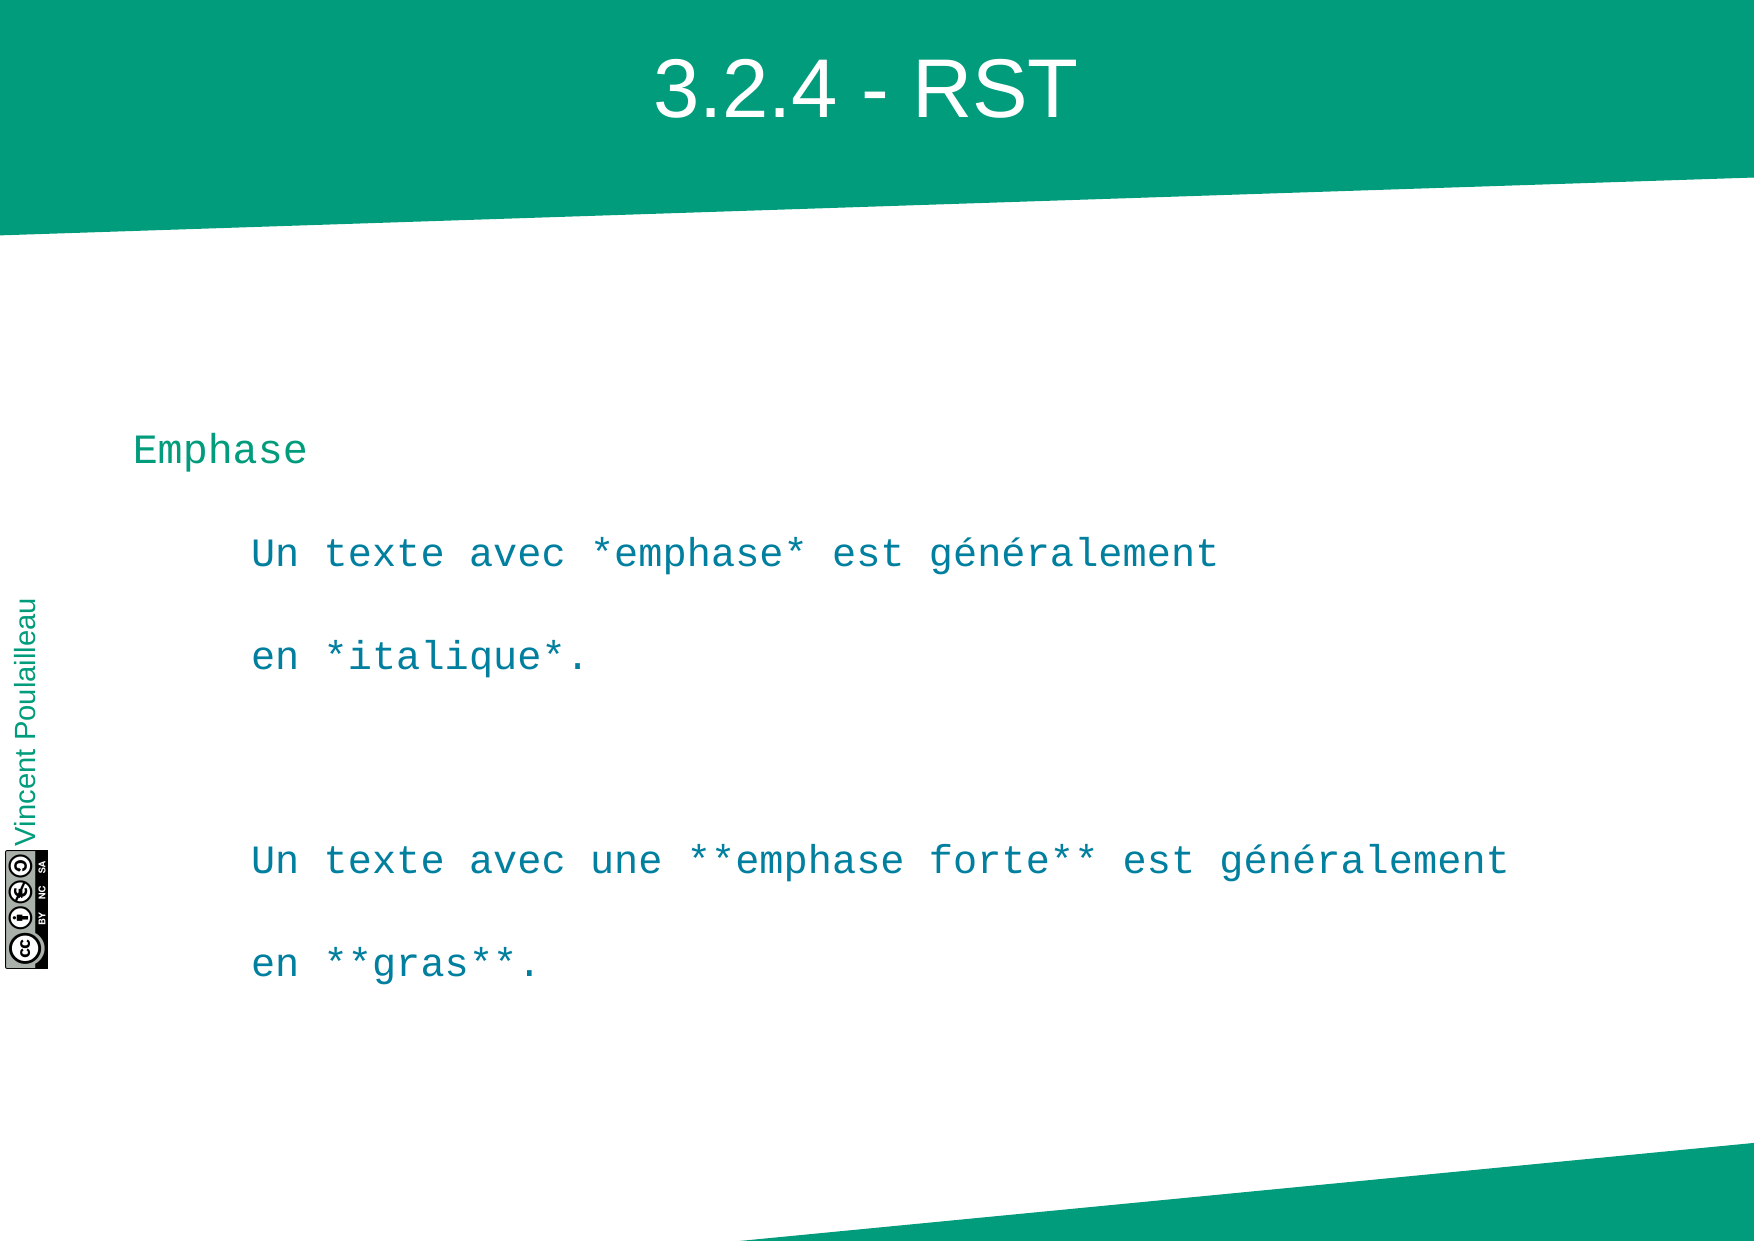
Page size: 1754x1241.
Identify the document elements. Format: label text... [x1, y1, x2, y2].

text_box 3.2.4 - RST [0, 0, 1754, 178]
picture [5, 850, 48, 969]
text_box © 2019 Vincent Poulailleau [1, 448, 61, 1099]
text_box Emphase Un texte avec *emphase* est généralement en *italique*. Un texte avec une **emphase forte** est généralement en **gras**. [0, 178, 1754, 1241]
